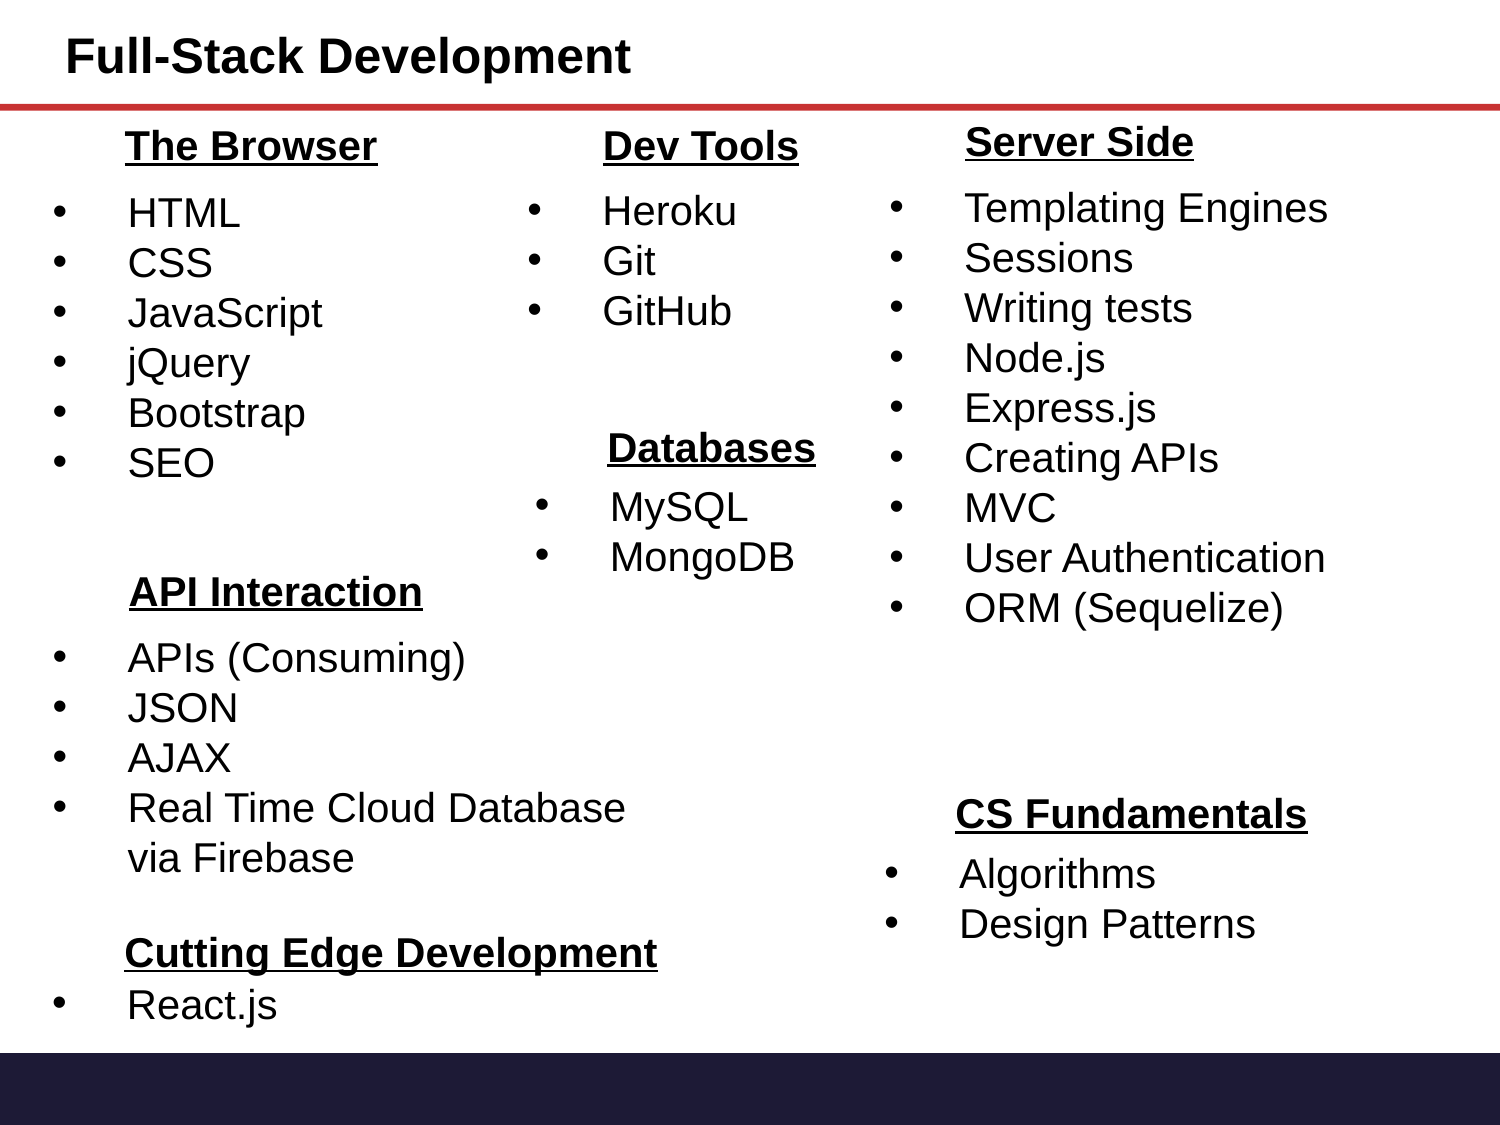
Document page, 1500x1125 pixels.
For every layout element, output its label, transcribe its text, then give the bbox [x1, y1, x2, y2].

text_box React.js [0, 962, 363, 1042]
text_box Heroku Git GitHub [474, 168, 791, 391]
text_box MySQL MongoDB [482, 464, 832, 613]
text_box Dev Tools [550, 104, 863, 179]
text_box CS Fundamentals [903, 772, 1329, 847]
text_box Cutting Edge Development [71, 911, 713, 986]
text_box Databases [554, 405, 868, 480]
title Full-Stack Development [50, 0, 948, 108]
text_box The Browser [72, 104, 430, 179]
text_box API Interaction [76, 549, 455, 624]
text_box Templating Engines Sessions Writing tests Node.js Express.js Creating APIs MVC User Authentication ORM (Sequelize) [836, 165, 1467, 616]
text_box APIs (Consuming) JSON AJAX Real Time Cloud Database via Firebase [0, 615, 650, 916]
text_box Server Side [912, 99, 1491, 174]
text_box Algorithms Design Patterns [831, 731, 1332, 880]
text_box HTML CSS JavaScript jQuery Bootstrap SEO [0, 170, 506, 504]
